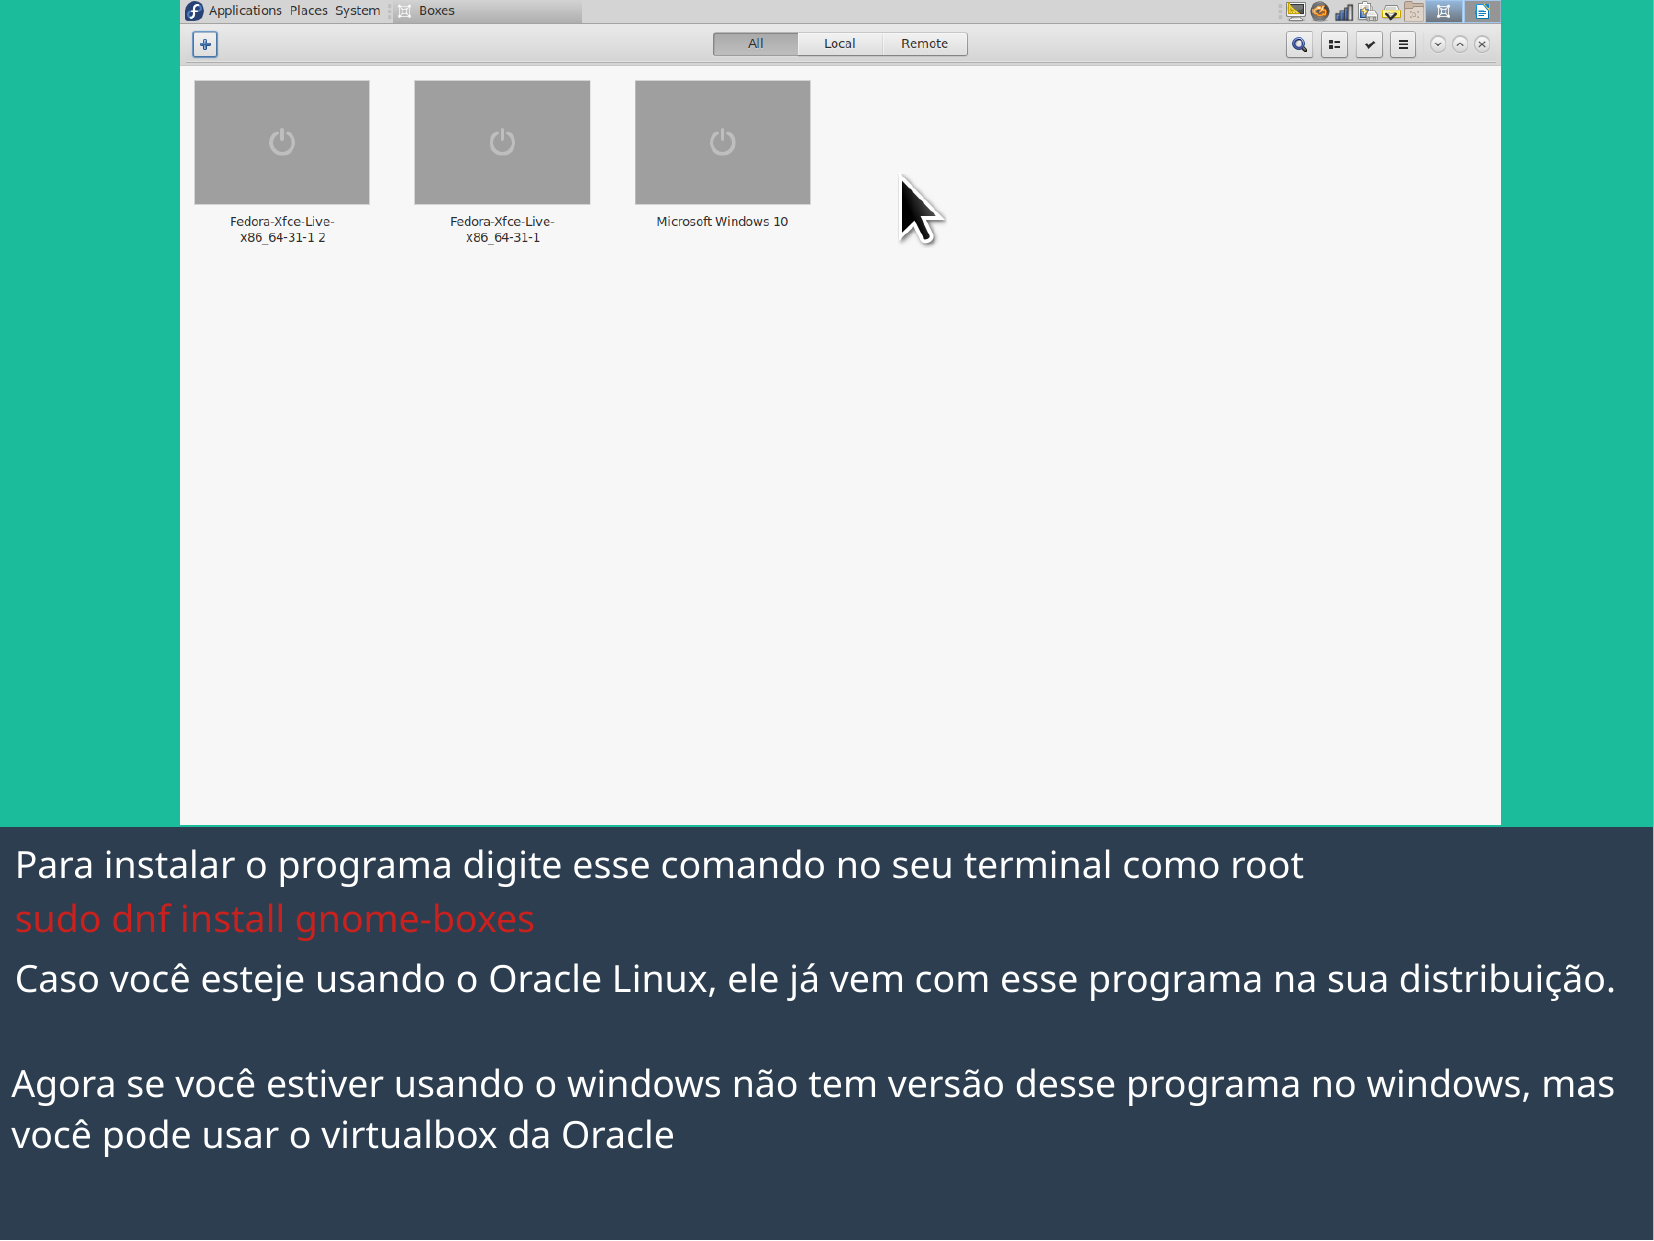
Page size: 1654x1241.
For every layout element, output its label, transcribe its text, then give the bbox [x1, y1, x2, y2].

text_box Caso você esteje usando o Oracle Linux, ele já vem com esse programa na sua distribuição. [0, 945, 1651, 1047]
text_box sudo dnf install gnome-boxes [0, 885, 586, 945]
text_box Agora se você estiver usando o windows não tem versão desse programa no windows, mas você pode usar o virtualbox da Oracle [0, 1050, 1651, 1241]
text_box Para instalar o programa digite esse comando no seu terminal como root [0, 831, 1636, 901]
picture [180, 0, 1501, 826]
